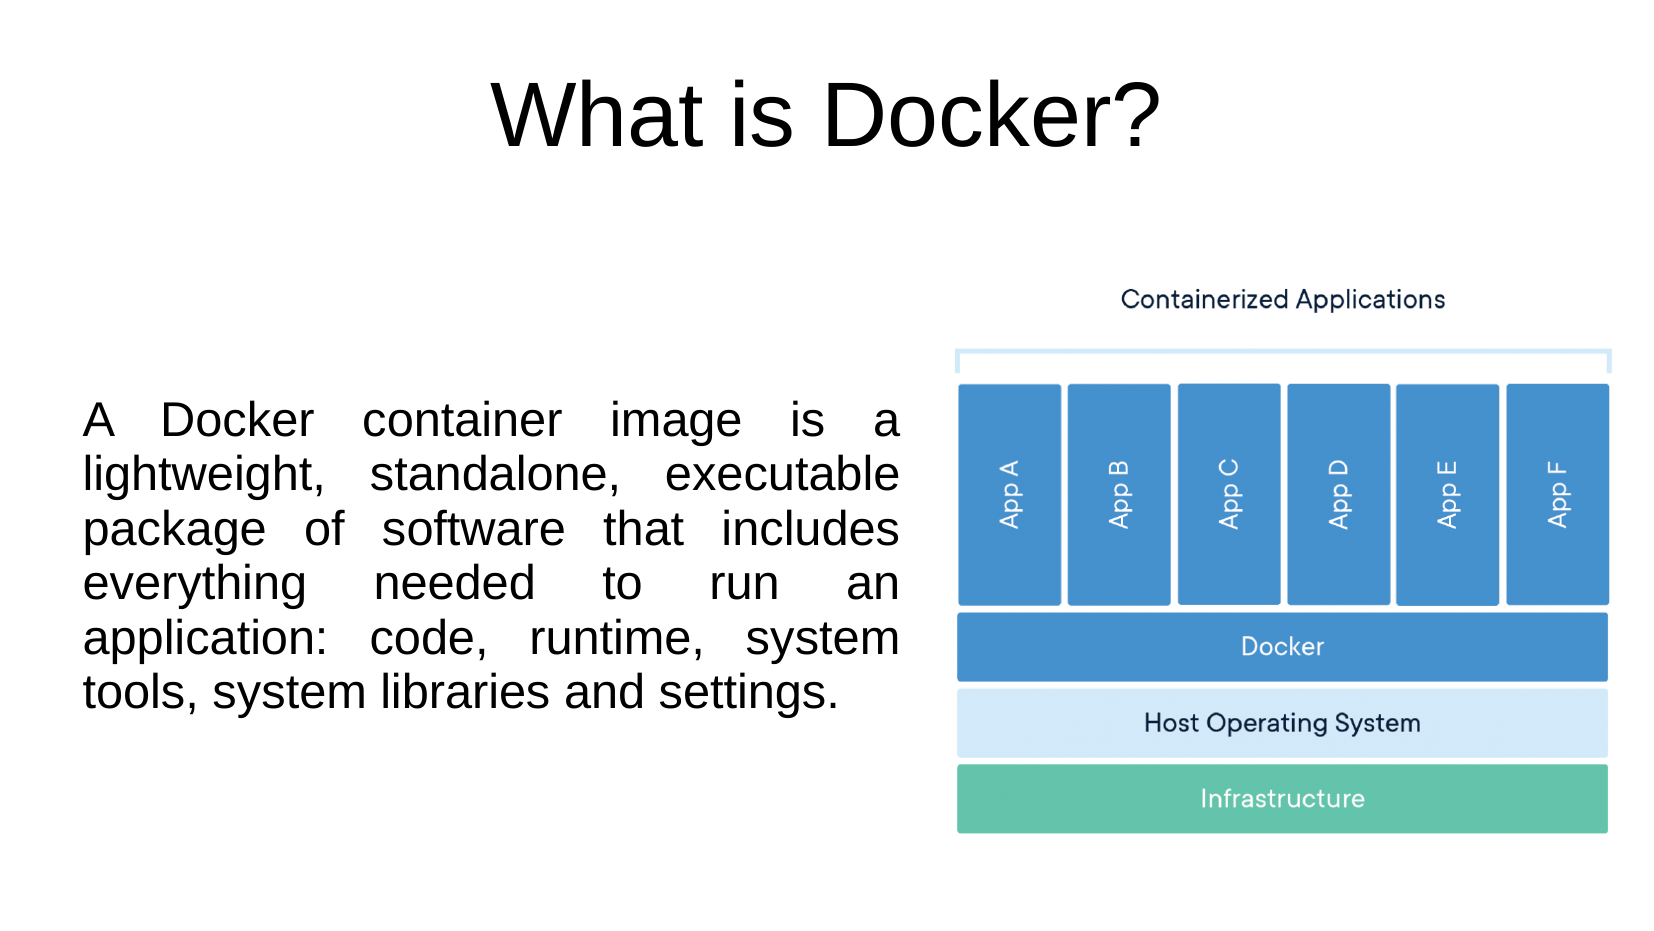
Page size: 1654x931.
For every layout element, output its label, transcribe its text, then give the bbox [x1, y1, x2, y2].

picture [870, 200, 1654, 916]
list A Docker container image is a lightweight, standalone, executable package of software that includes everything needed to run an application: code, runtime, system tools, system libraries and settings. [82, 240, 870, 721]
title What is Docker? [82, 63, 1571, 167]
